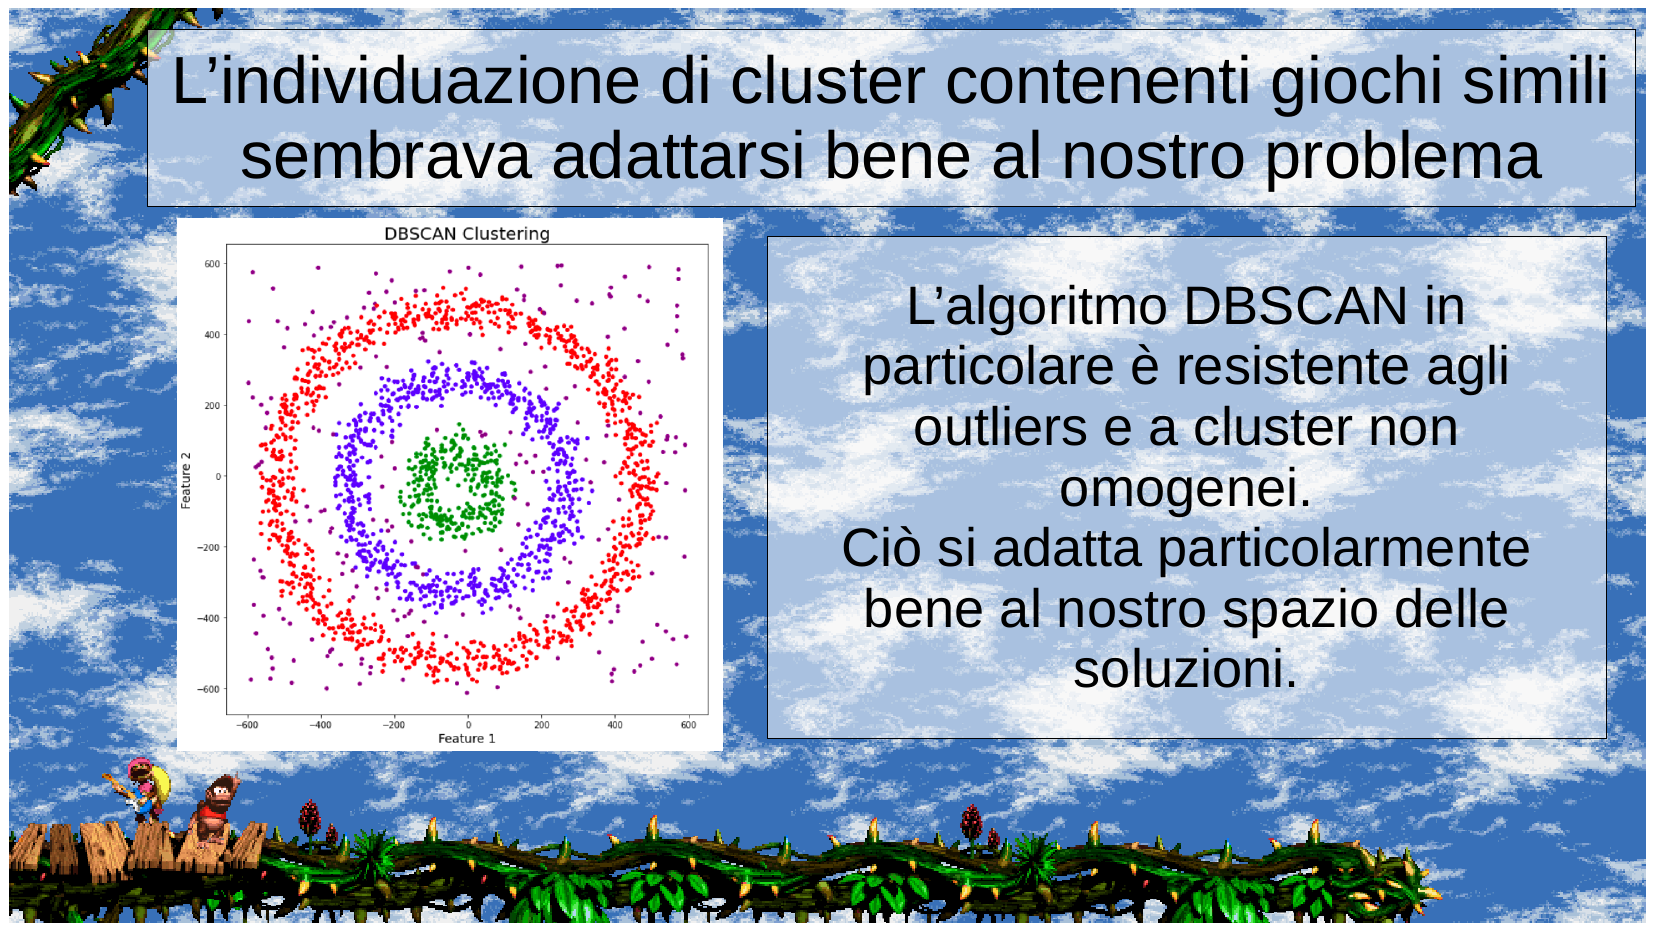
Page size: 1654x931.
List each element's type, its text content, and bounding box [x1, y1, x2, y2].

subtitle L’individuazione di cluster contenenti giochi simili sembrava adattarsi bene al nostro problema [147, 29, 1636, 207]
picture [0, 0, 1654, 931]
text_box L’algoritmo DBSCAN in particolare è resistente agli outliers e a cluster non omogenei. Ciò si adatta particolarmente bene al nostro spazio delle soluzioni. [767, 236, 1607, 739]
